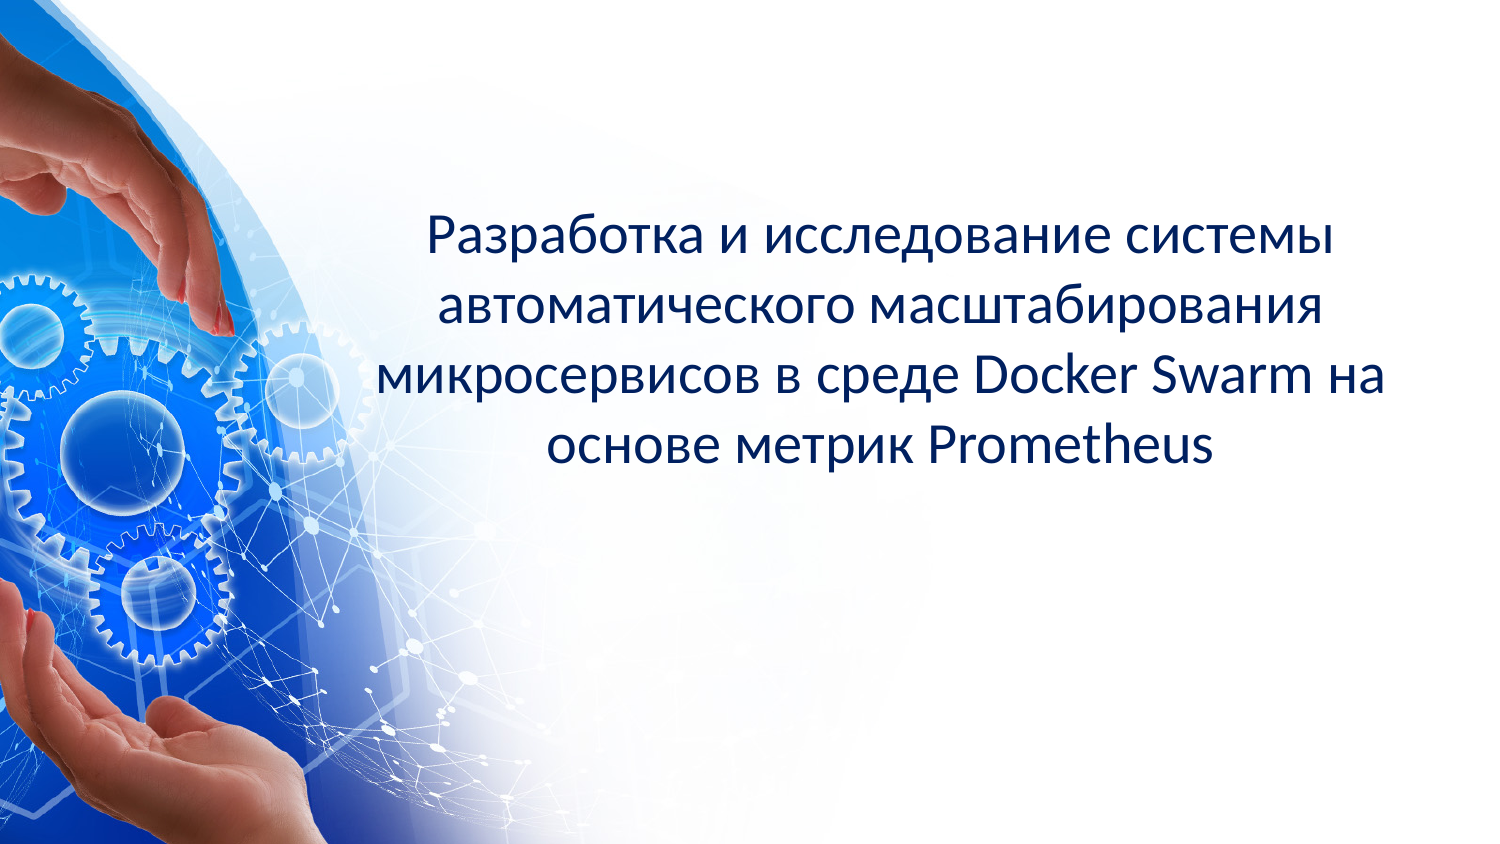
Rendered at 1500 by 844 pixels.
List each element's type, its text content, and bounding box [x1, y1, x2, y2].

list Разработка и исследование системы автоматического масштабирования микросервисов в среде Docker Swarm на основе метрик Prometheus [281, 187, 1424, 562]
picture [0, 0, 1500, 844]
